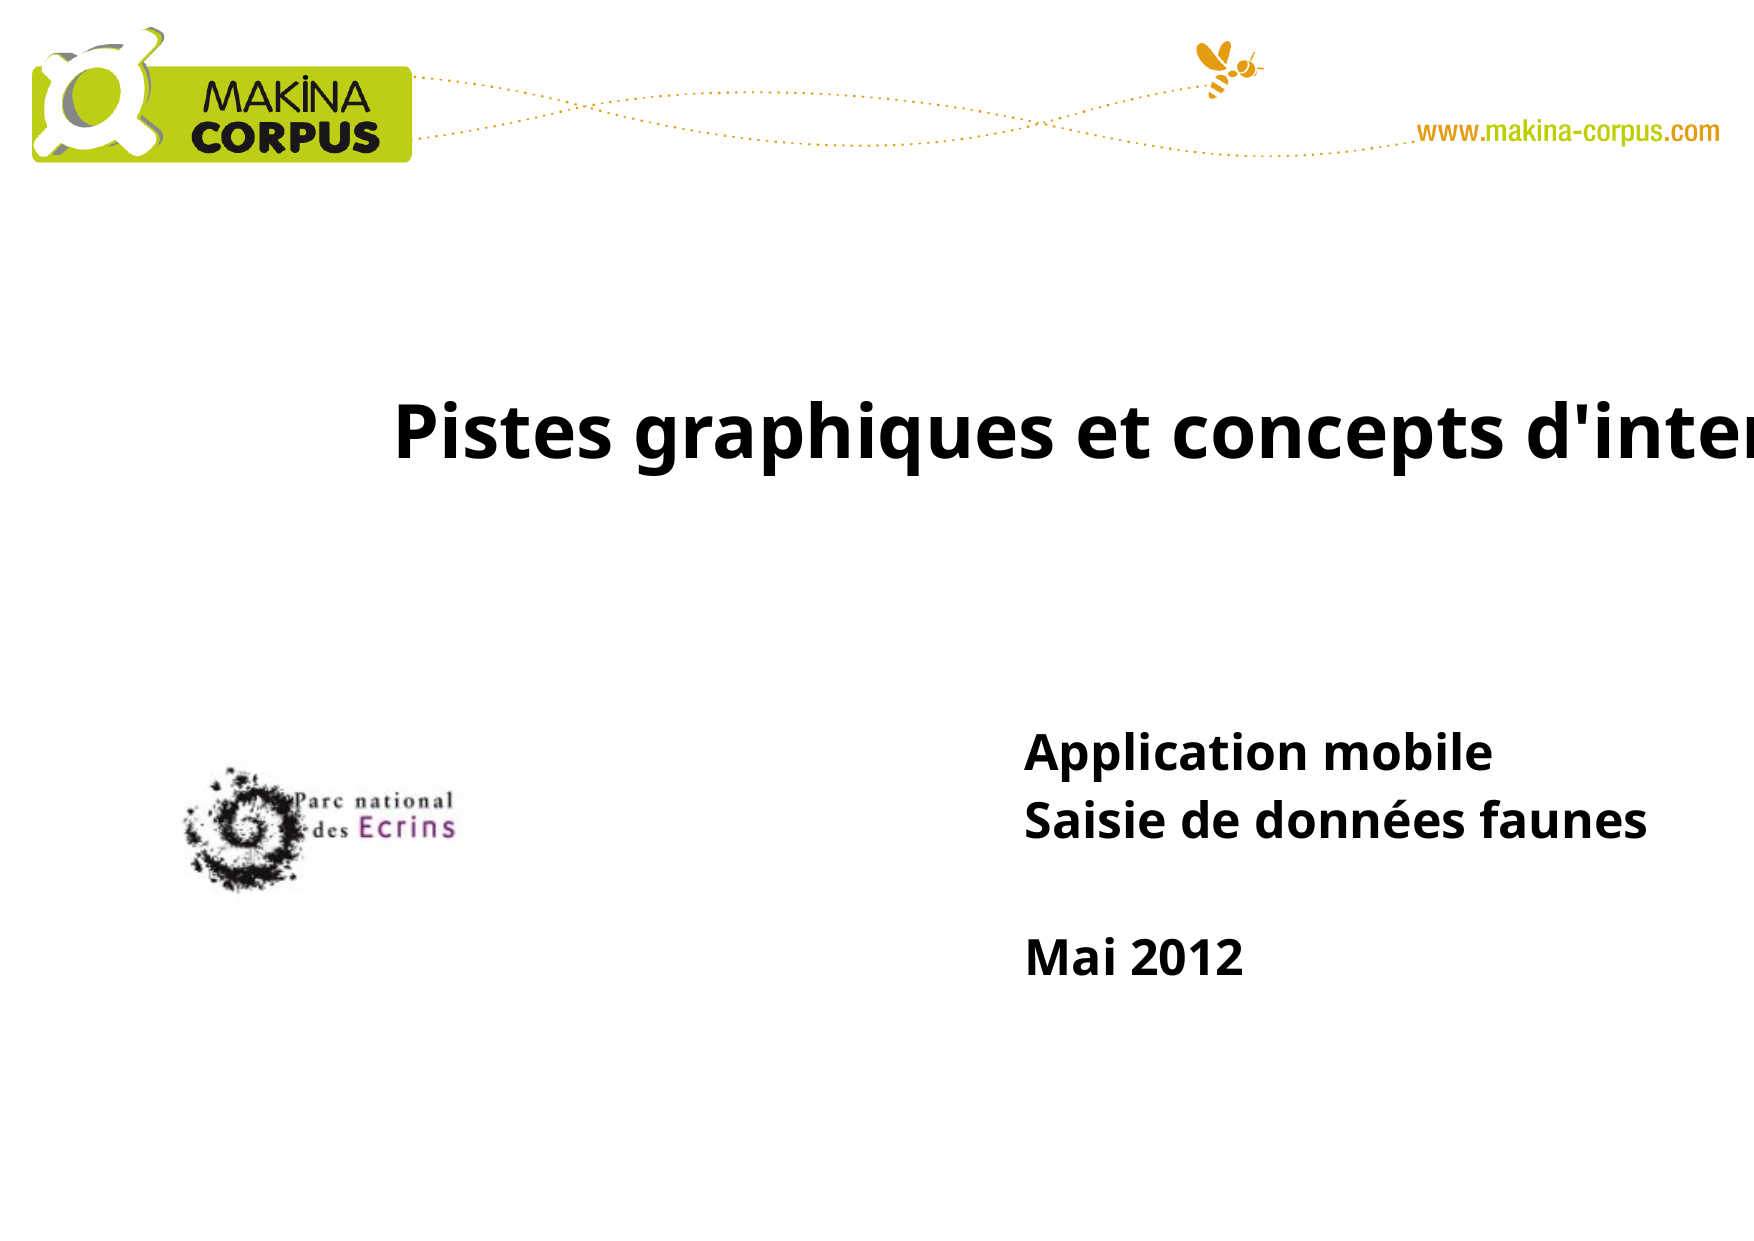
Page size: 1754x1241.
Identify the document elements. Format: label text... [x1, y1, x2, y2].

text_box Pistes graphiques et concepts d'interactions [377, 370, 1377, 473]
picture [118, 746, 532, 916]
picture [0, 5, 1750, 184]
text_box Application mobile Saisie de données faunes Mai 2012 [1009, 709, 1403, 956]
